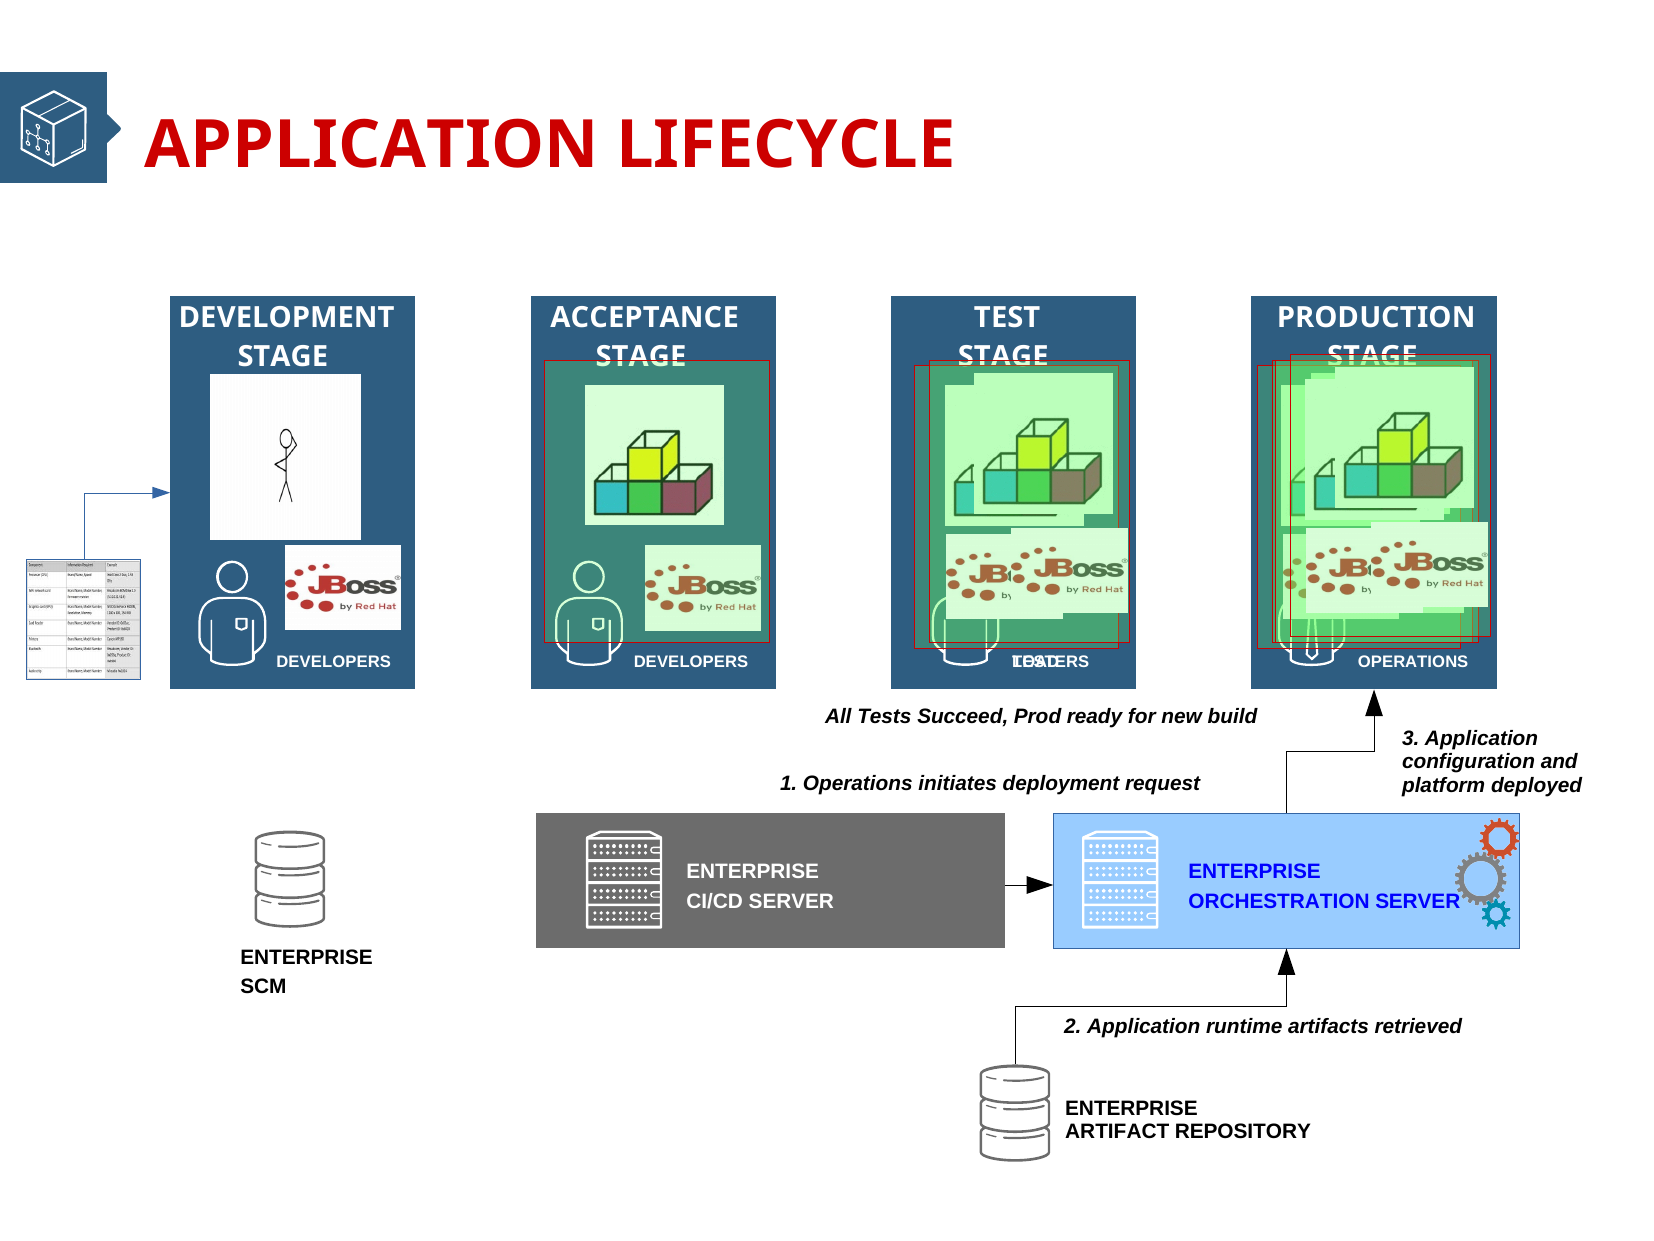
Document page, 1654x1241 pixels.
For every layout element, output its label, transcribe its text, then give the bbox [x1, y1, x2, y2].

text_box [531, 296, 776, 689]
picture [210, 374, 361, 541]
text_box 3. Application configuration and platform deployed [1402, 726, 1584, 797]
text_box ENTERPRISE ORCHESTRATION SERVER [1188, 860, 1439, 910]
text_box [891, 296, 1136, 689]
text_box [170, 296, 415, 689]
text_box [979, 1064, 1051, 1162]
text_box DEVELOPERS [276, 642, 403, 669]
text_box LOAD [1012, 649, 1100, 669]
text_box [1053, 813, 1520, 948]
text_box [254, 830, 326, 928]
text_box 1. Operations initiates deployment request [780, 771, 1201, 796]
picture [1439, 808, 1544, 943]
text_box ACCEPTANCE STAGE [550, 295, 752, 360]
text_box ENTERPRISE CI/CD SERVER [686, 860, 847, 910]
text_box ENTERPRISE SCM [240, 945, 373, 995]
text_box [1251, 296, 1497, 689]
text_box APPLICATION LIFECYCLE [144, 96, 1256, 171]
picture [285, 545, 401, 631]
text_box TEST STAGE [957, 295, 1070, 360]
text_box 2. Application runtime artifacts retrieved [1064, 1014, 1462, 1062]
text_box All Tests Succeed, Prod ready for new build [825, 705, 1257, 729]
text_box [0, 72, 121, 183]
text_box ENTERPRISE ARTIFACT REPOSITORY [1065, 1096, 1314, 1143]
text_box OPERATIONS [1357, 642, 1480, 669]
picture [26, 559, 141, 680]
text_box DEVELOPMENT STAGE [178, 295, 402, 362]
text_box [536, 813, 1005, 948]
text_box PRODUCTION STAGE [1276, 295, 1475, 360]
text_box DEVELOPERS [633, 643, 761, 669]
